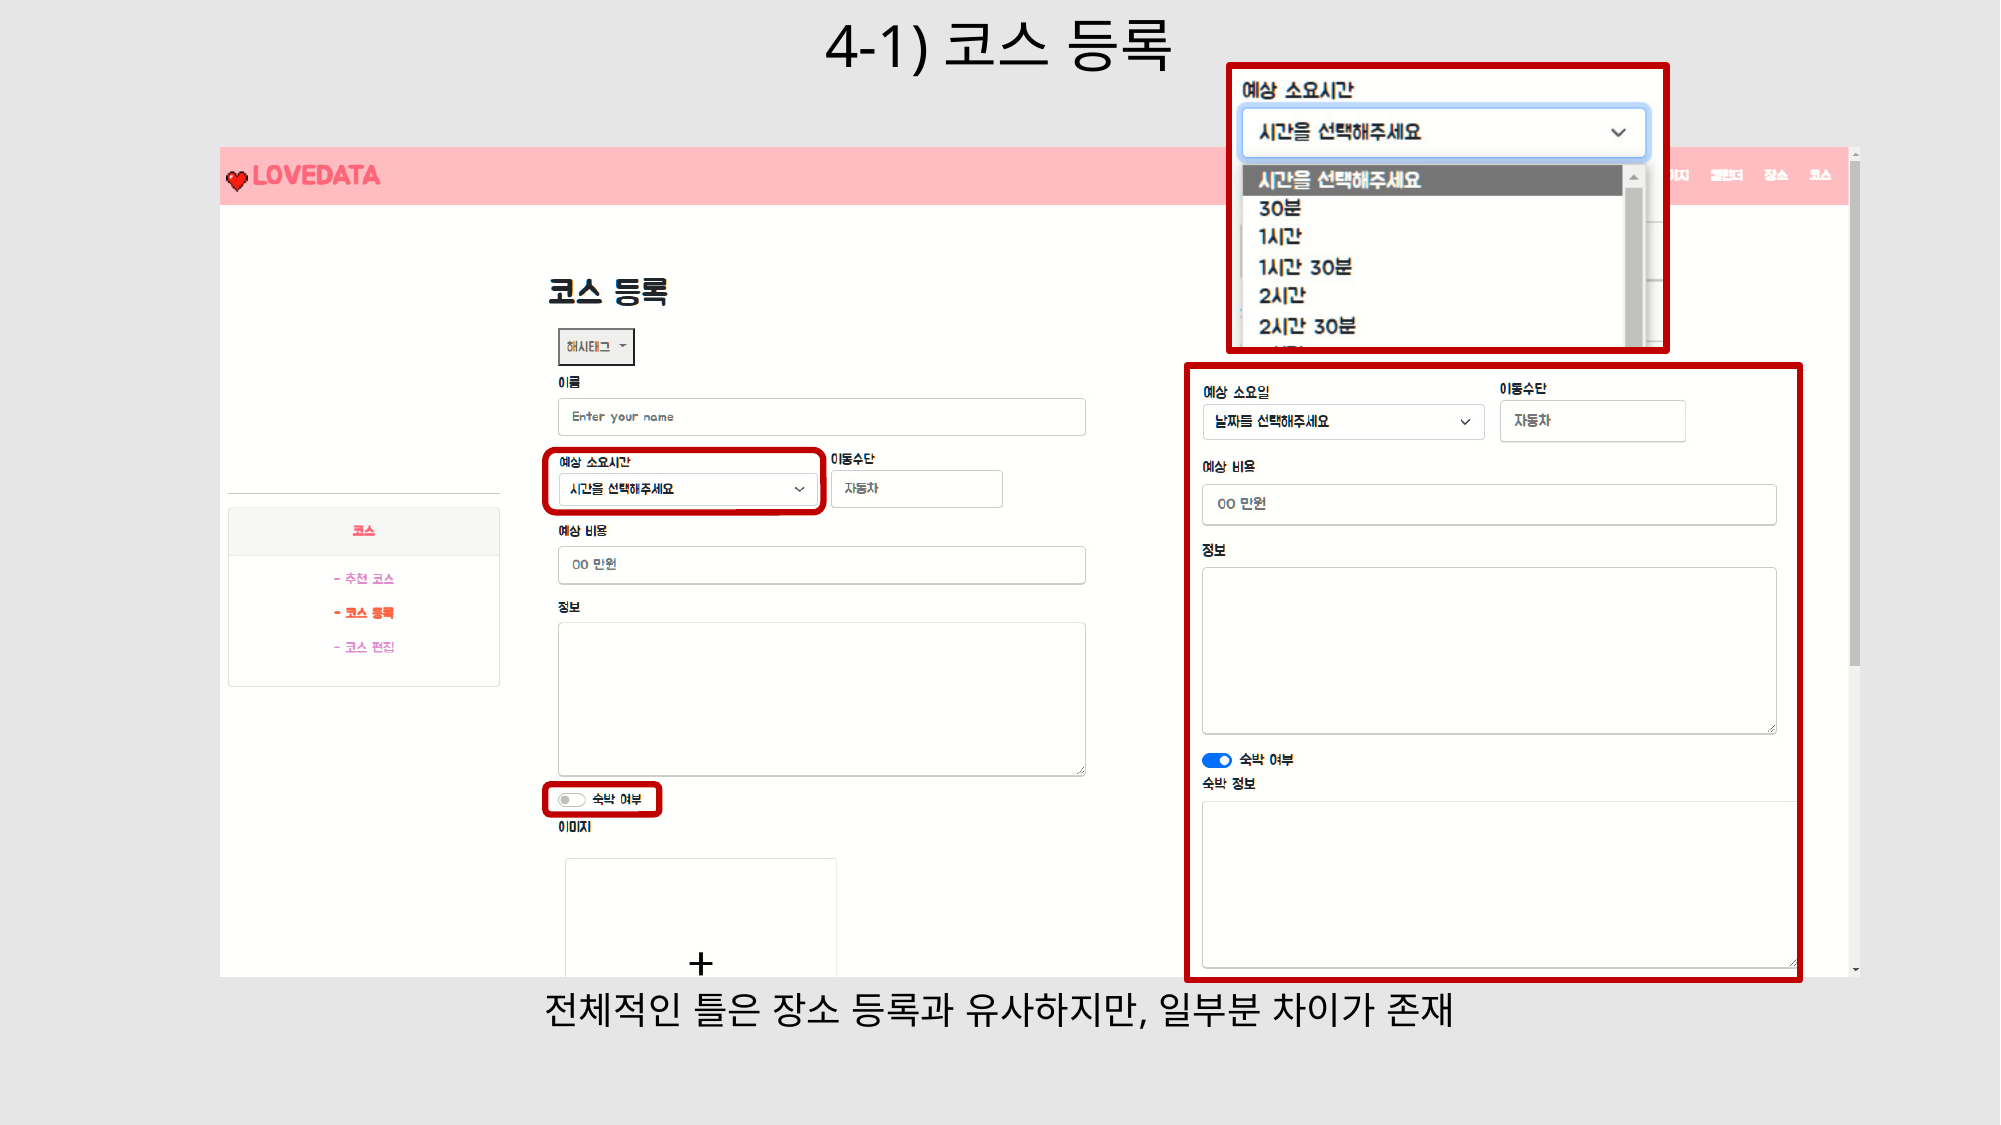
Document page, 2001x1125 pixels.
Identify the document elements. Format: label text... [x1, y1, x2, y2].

picture [1189, 368, 1797, 977]
picture [220, 147, 1860, 977]
text_box 전체적인 틀은 장소 등록과 유사하지만, 일부분 차이가 존재 [529, 979, 1471, 1040]
text_box 4-1) 코스 등록 [564, 2, 1436, 87]
picture [1232, 68, 1664, 348]
